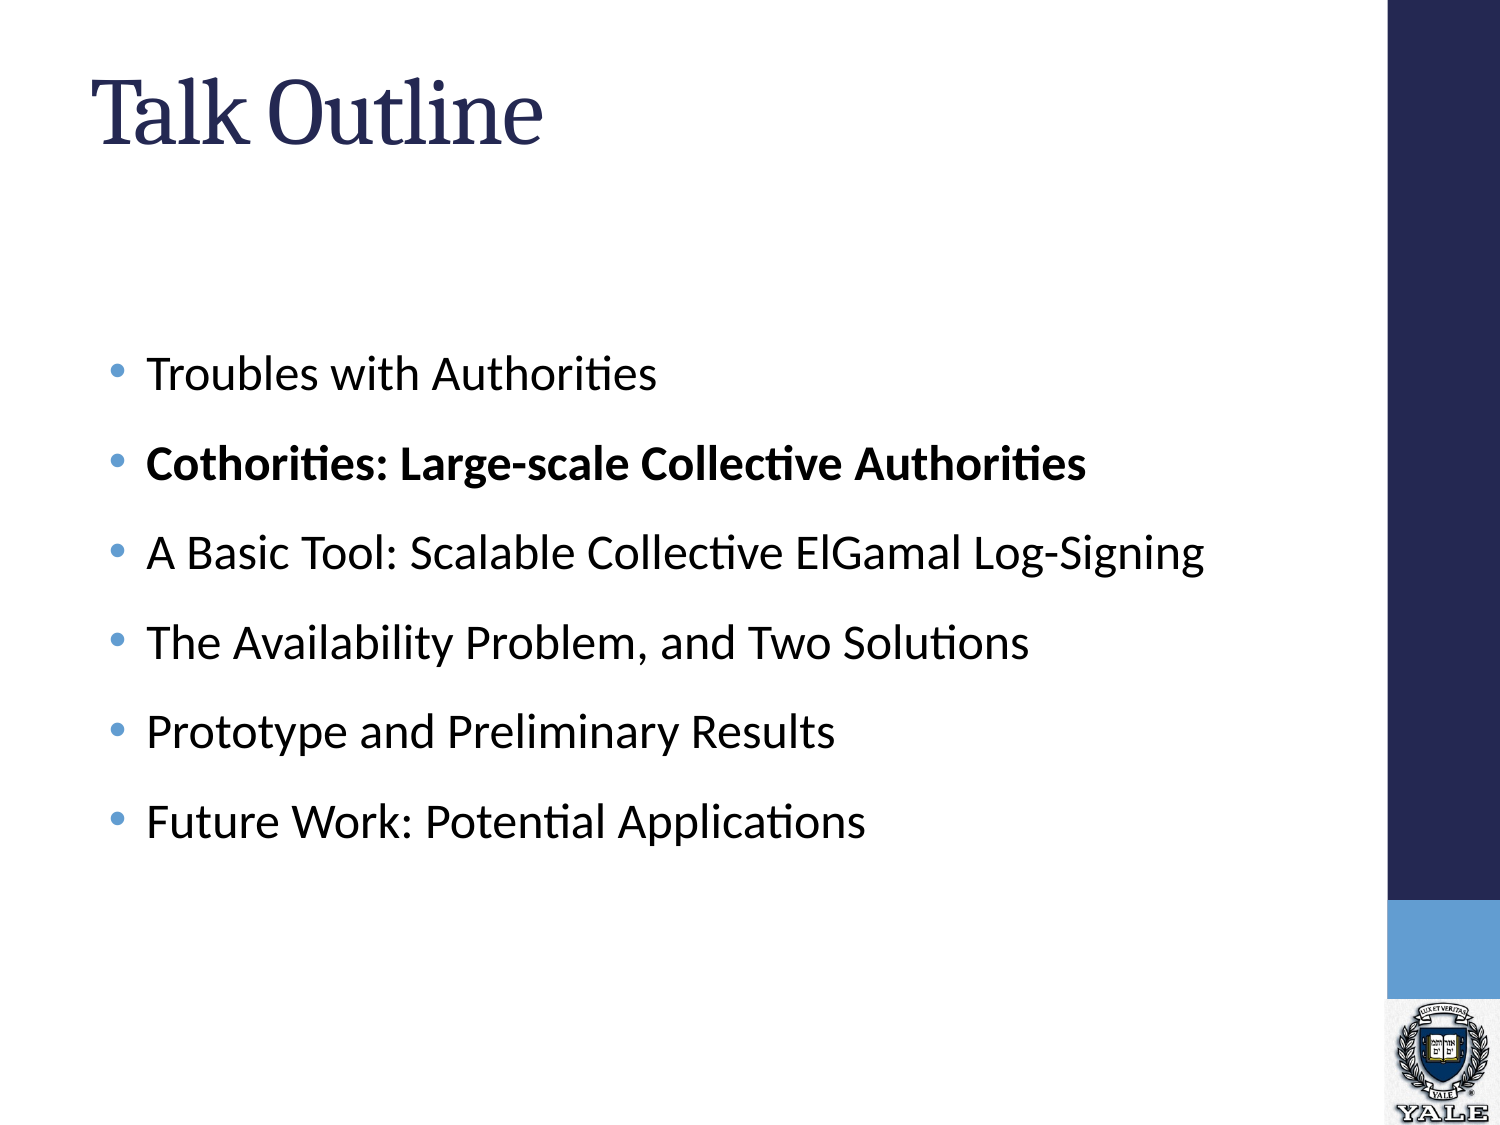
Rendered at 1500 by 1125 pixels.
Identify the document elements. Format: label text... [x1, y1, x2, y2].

picture [1384, 999, 1500, 1125]
list Troubles with Authorities Cothorities: Large-scale Collective Authorities A Basic Tool: Scalable Collective ElGamal Log-Signing The Availability Problem, and Two Solutions Prototype and Preliminary Results Future Work: Potential Applications [75, 200, 1325, 1063]
title Talk Outline [75, 12, 1325, 200]
